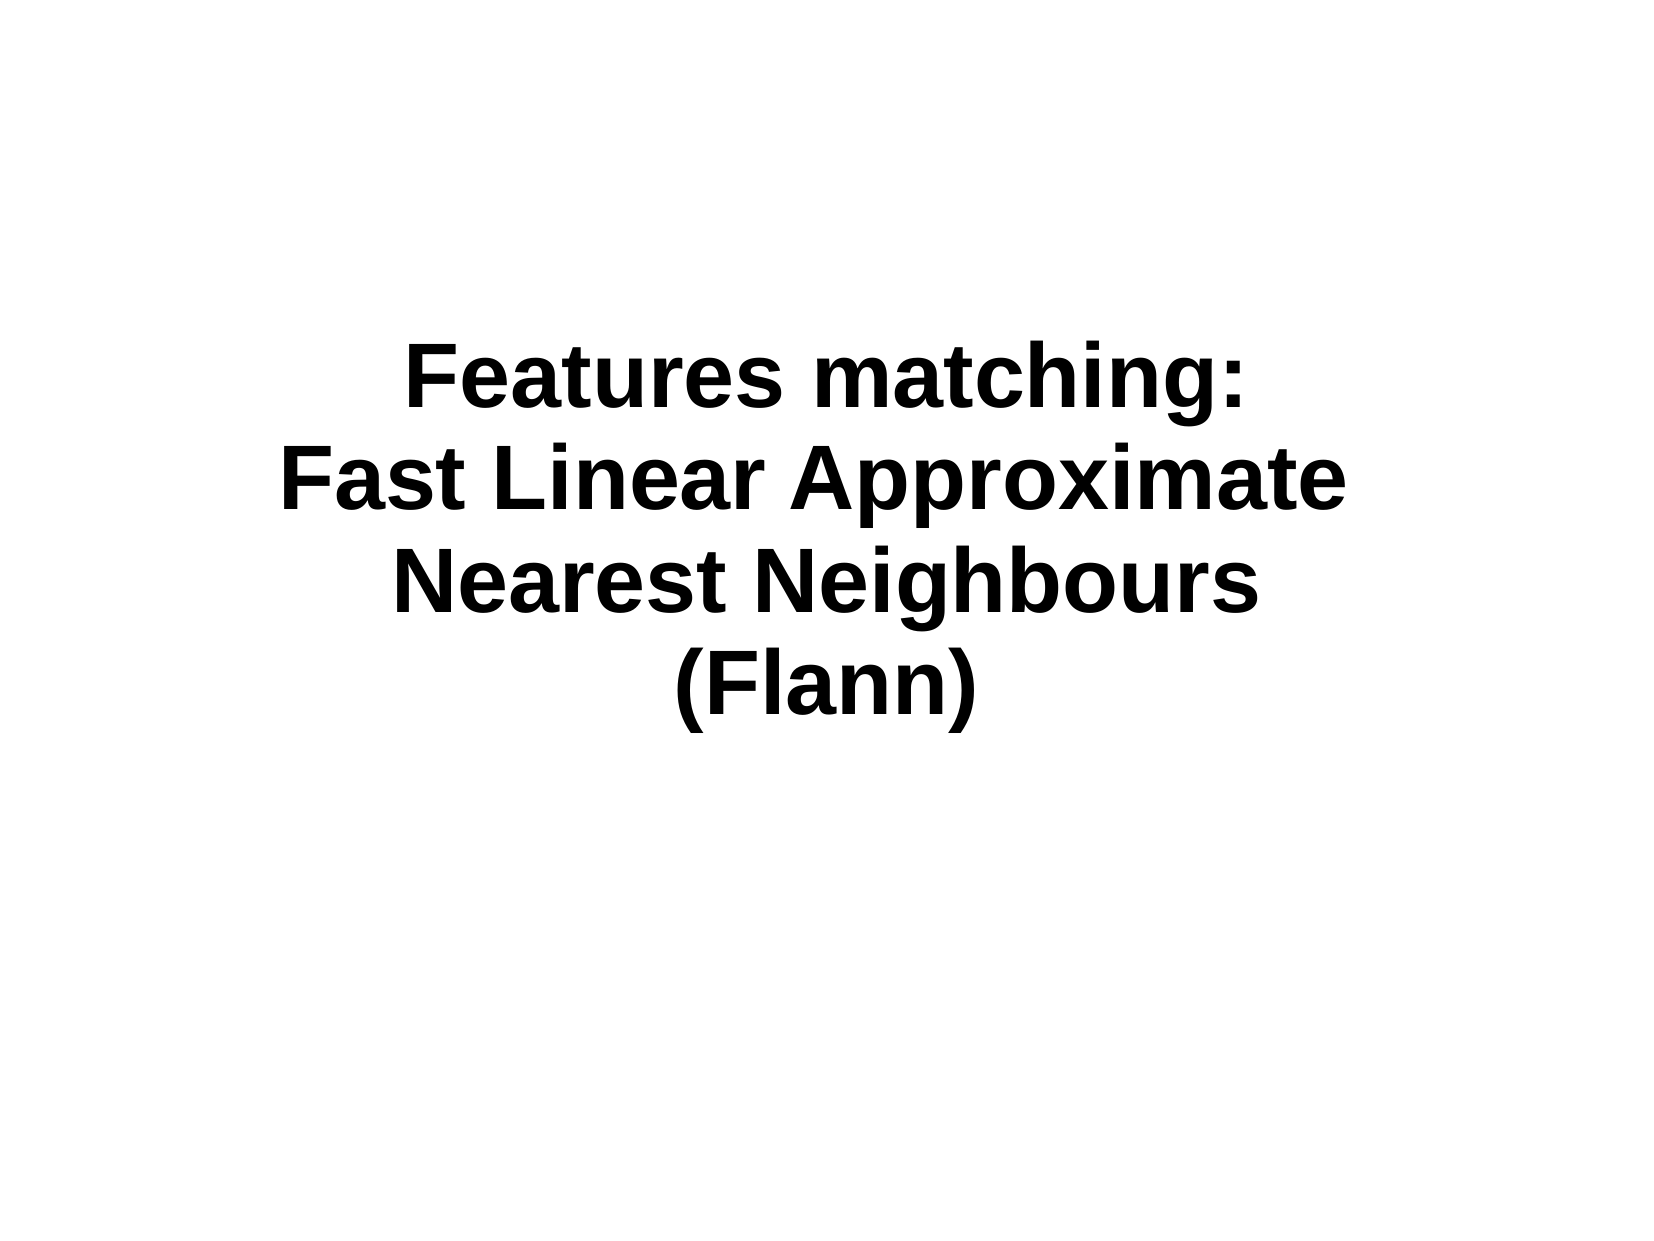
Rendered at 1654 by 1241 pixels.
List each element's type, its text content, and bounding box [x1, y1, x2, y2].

subtitle Features matching: Fast Linear Approximate Nearest Neighbours (Flann) [82, 49, 1571, 1010]
